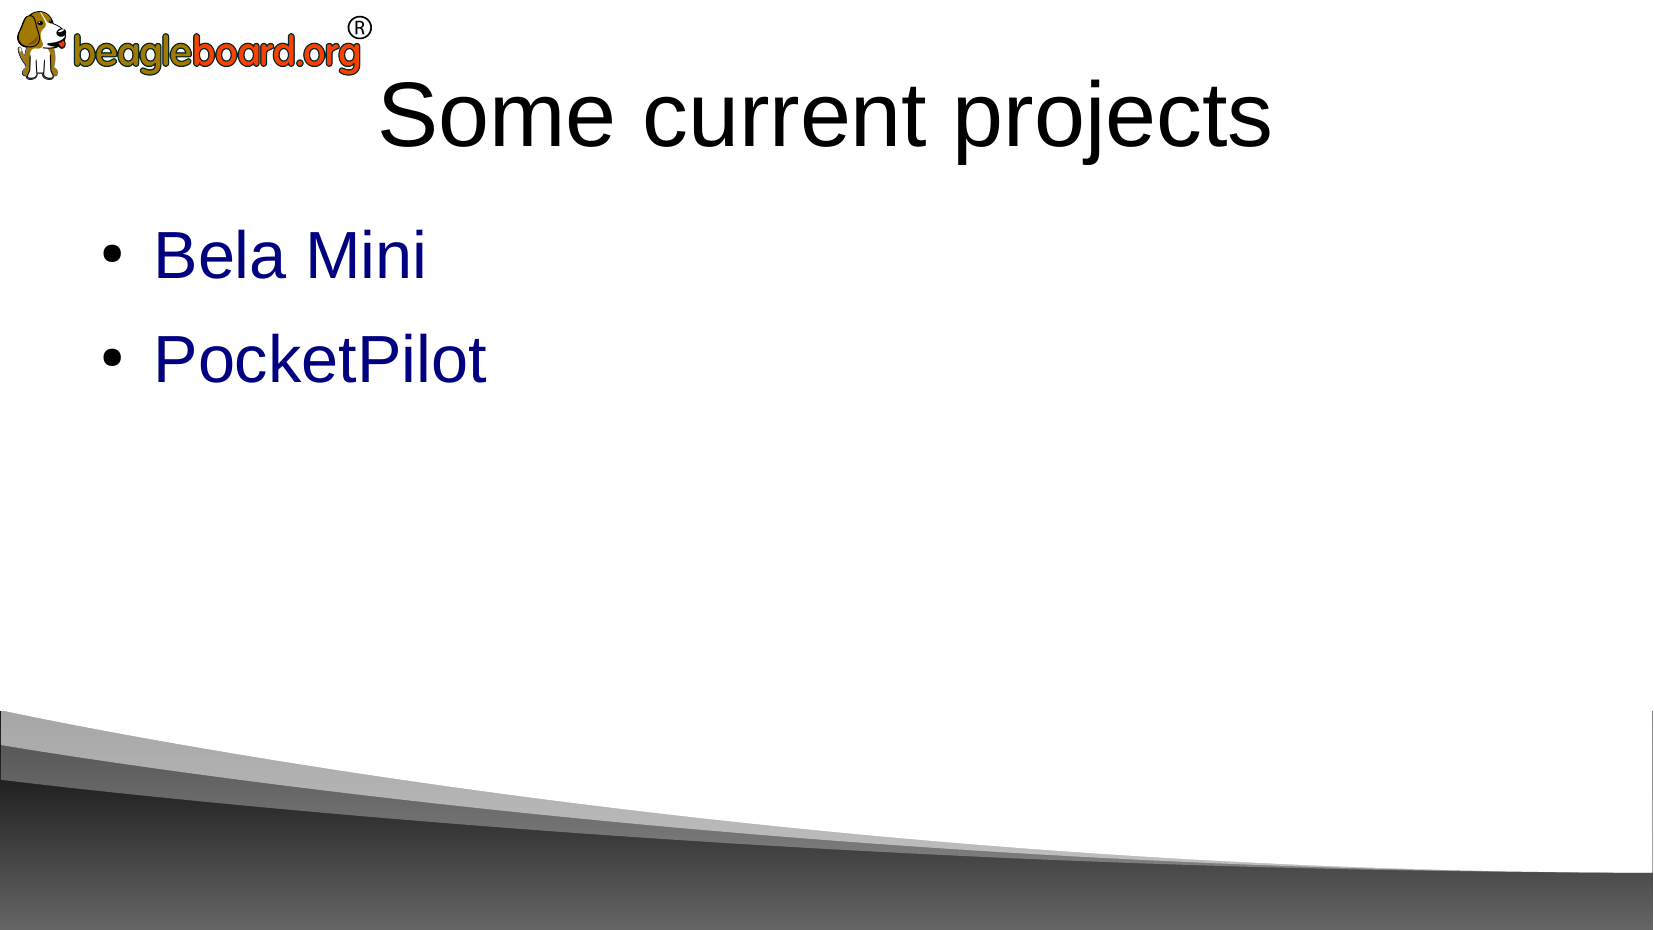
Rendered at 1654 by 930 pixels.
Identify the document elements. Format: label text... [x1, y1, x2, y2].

picture [17, 11, 372, 80]
title Some current projects [82, 37, 1571, 193]
list Bela Mini PocketPilot [82, 217, 1571, 757]
